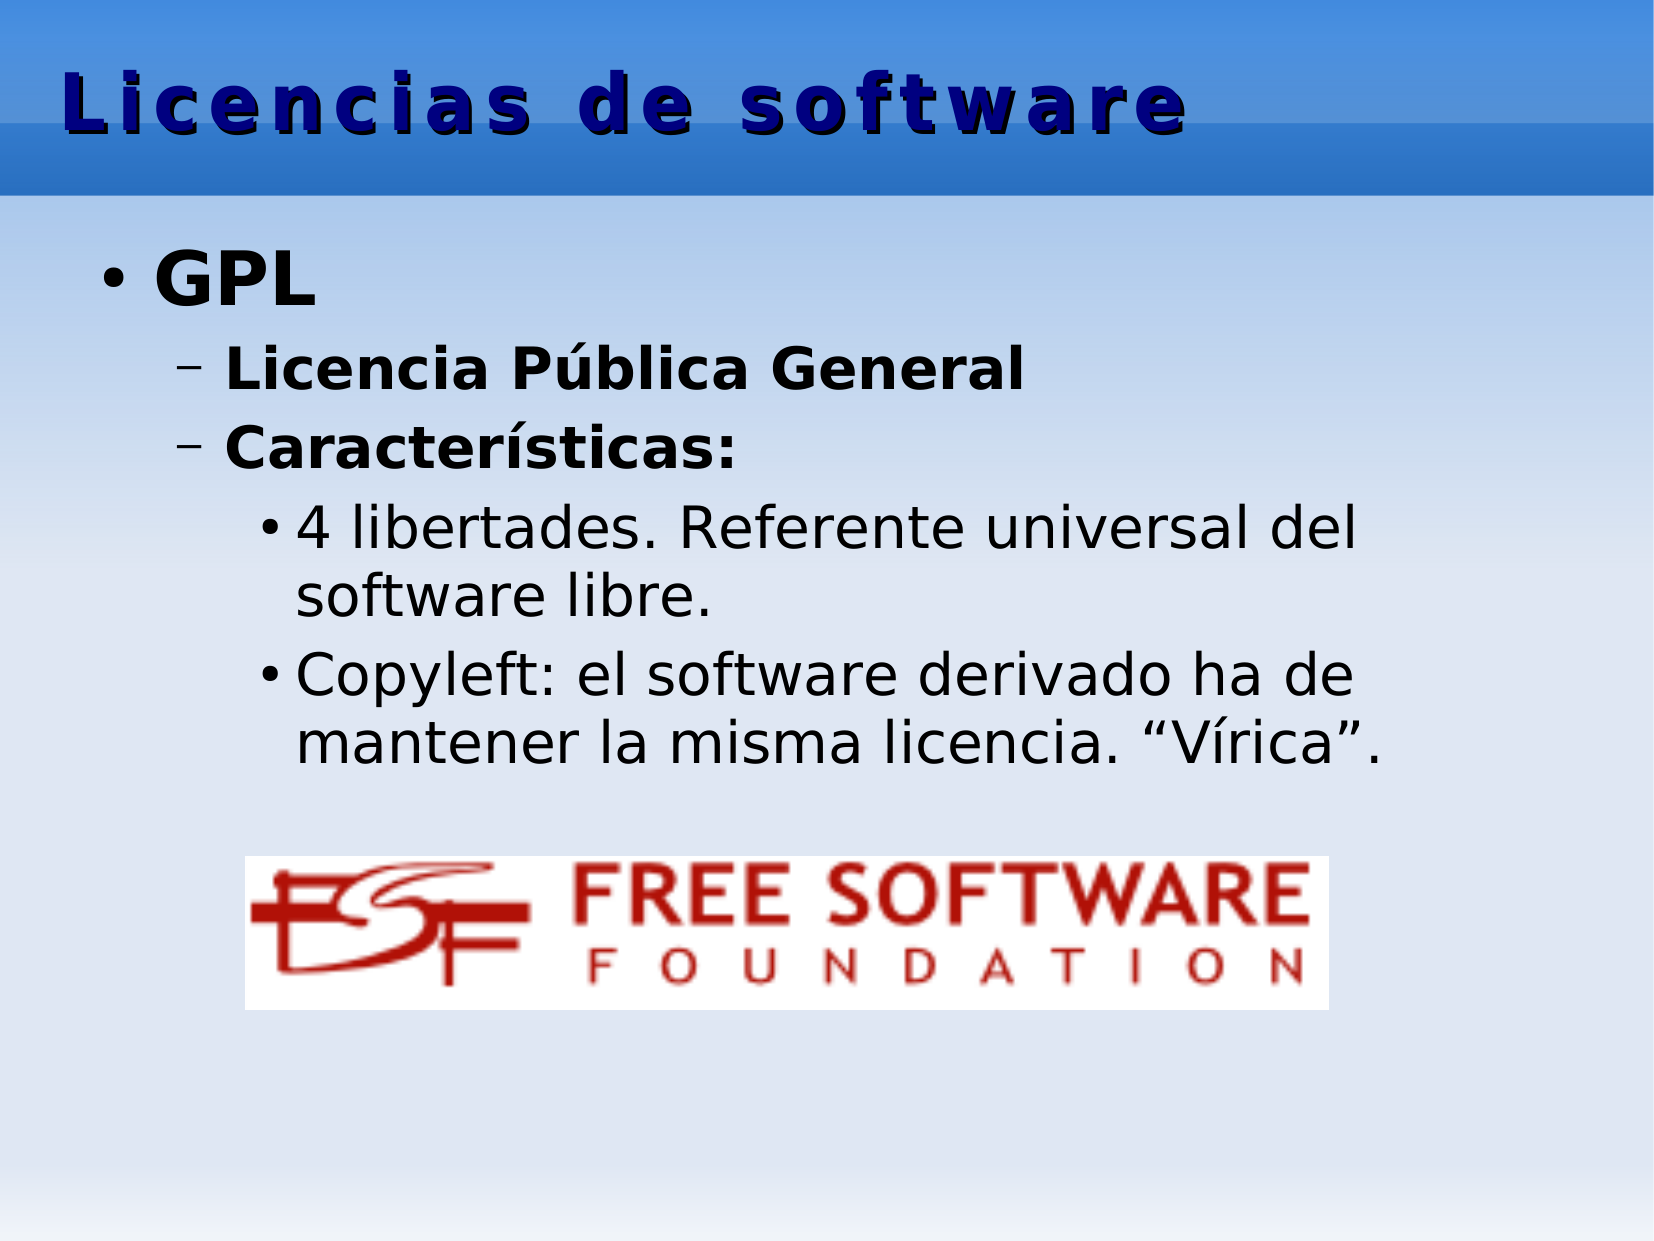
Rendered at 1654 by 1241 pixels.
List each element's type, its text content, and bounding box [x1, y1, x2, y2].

title Licencias de software [58, 29, 1654, 178]
list GPL Licencia Pública General Características: 4 libertades. Referente universal del software libre. Copyleft: el software derivado ha de mantener la misma licencia. “Vírica”. [82, 236, 1565, 1109]
picture [0, 0, 1654, 1241]
